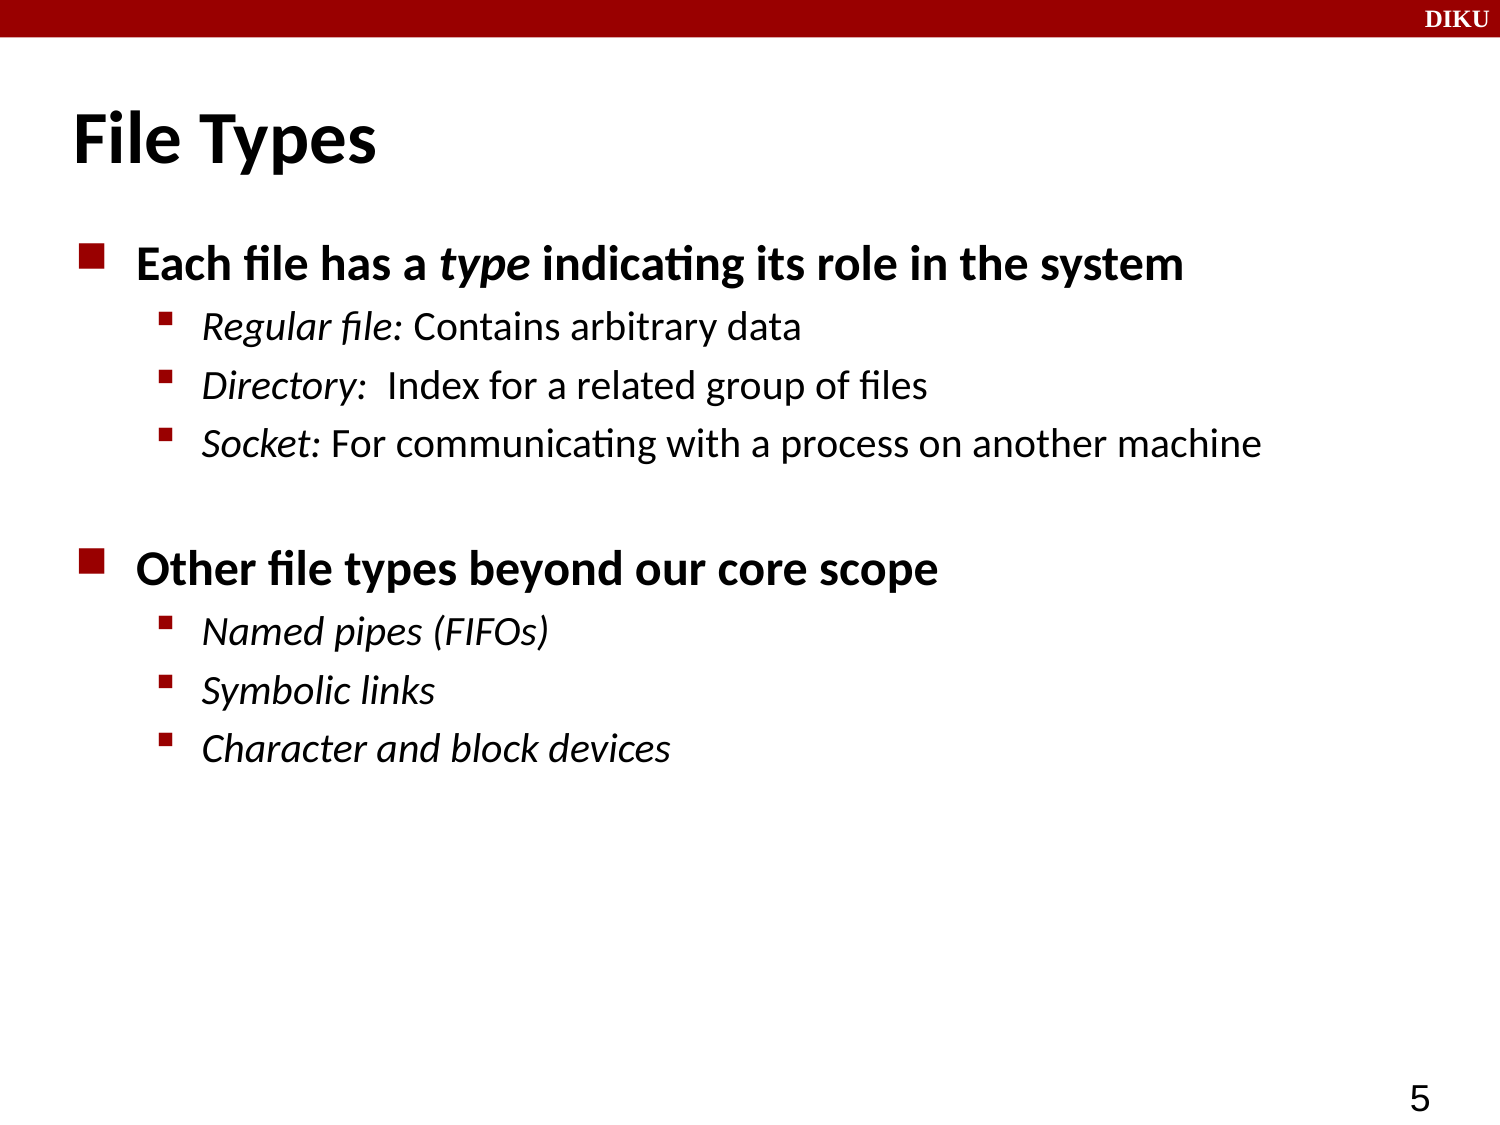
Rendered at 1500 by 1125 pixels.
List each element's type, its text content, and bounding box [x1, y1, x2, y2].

text_box Each file has a type indicating its role in the system Regular file: Contains arbitrary data Directory: Index for a related group of files Socket: For communicating with a process on another machine Other file types beyond our core scope Named pipes (FIFOs) Symbolic links Character and block devices [65, 223, 1361, 1039]
text_box File Types [58, 71, 1304, 197]
